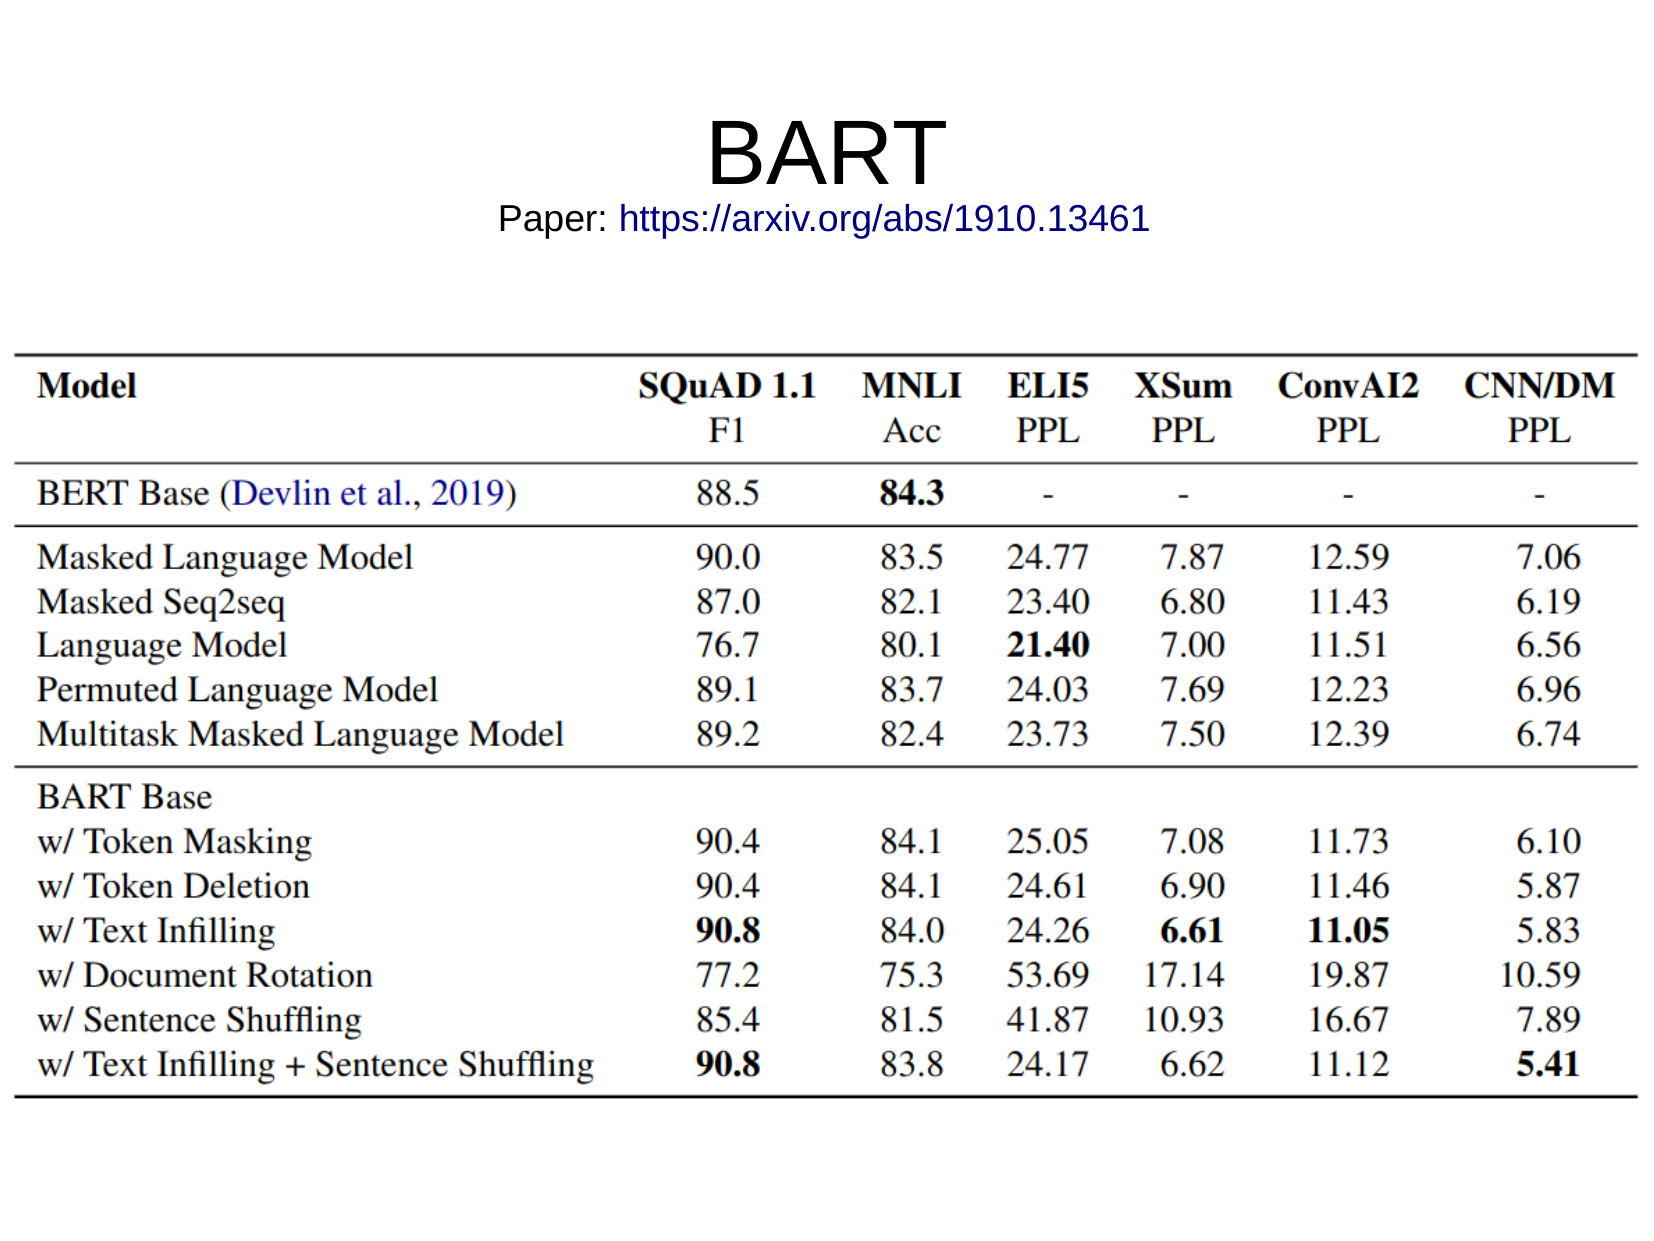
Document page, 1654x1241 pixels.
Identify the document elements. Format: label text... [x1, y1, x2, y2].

title BART [82, 49, 1571, 257]
picture [0, 342, 1653, 1111]
text_box Paper: https://arxiv.org/abs/1910.13461 [460, 190, 1199, 290]
